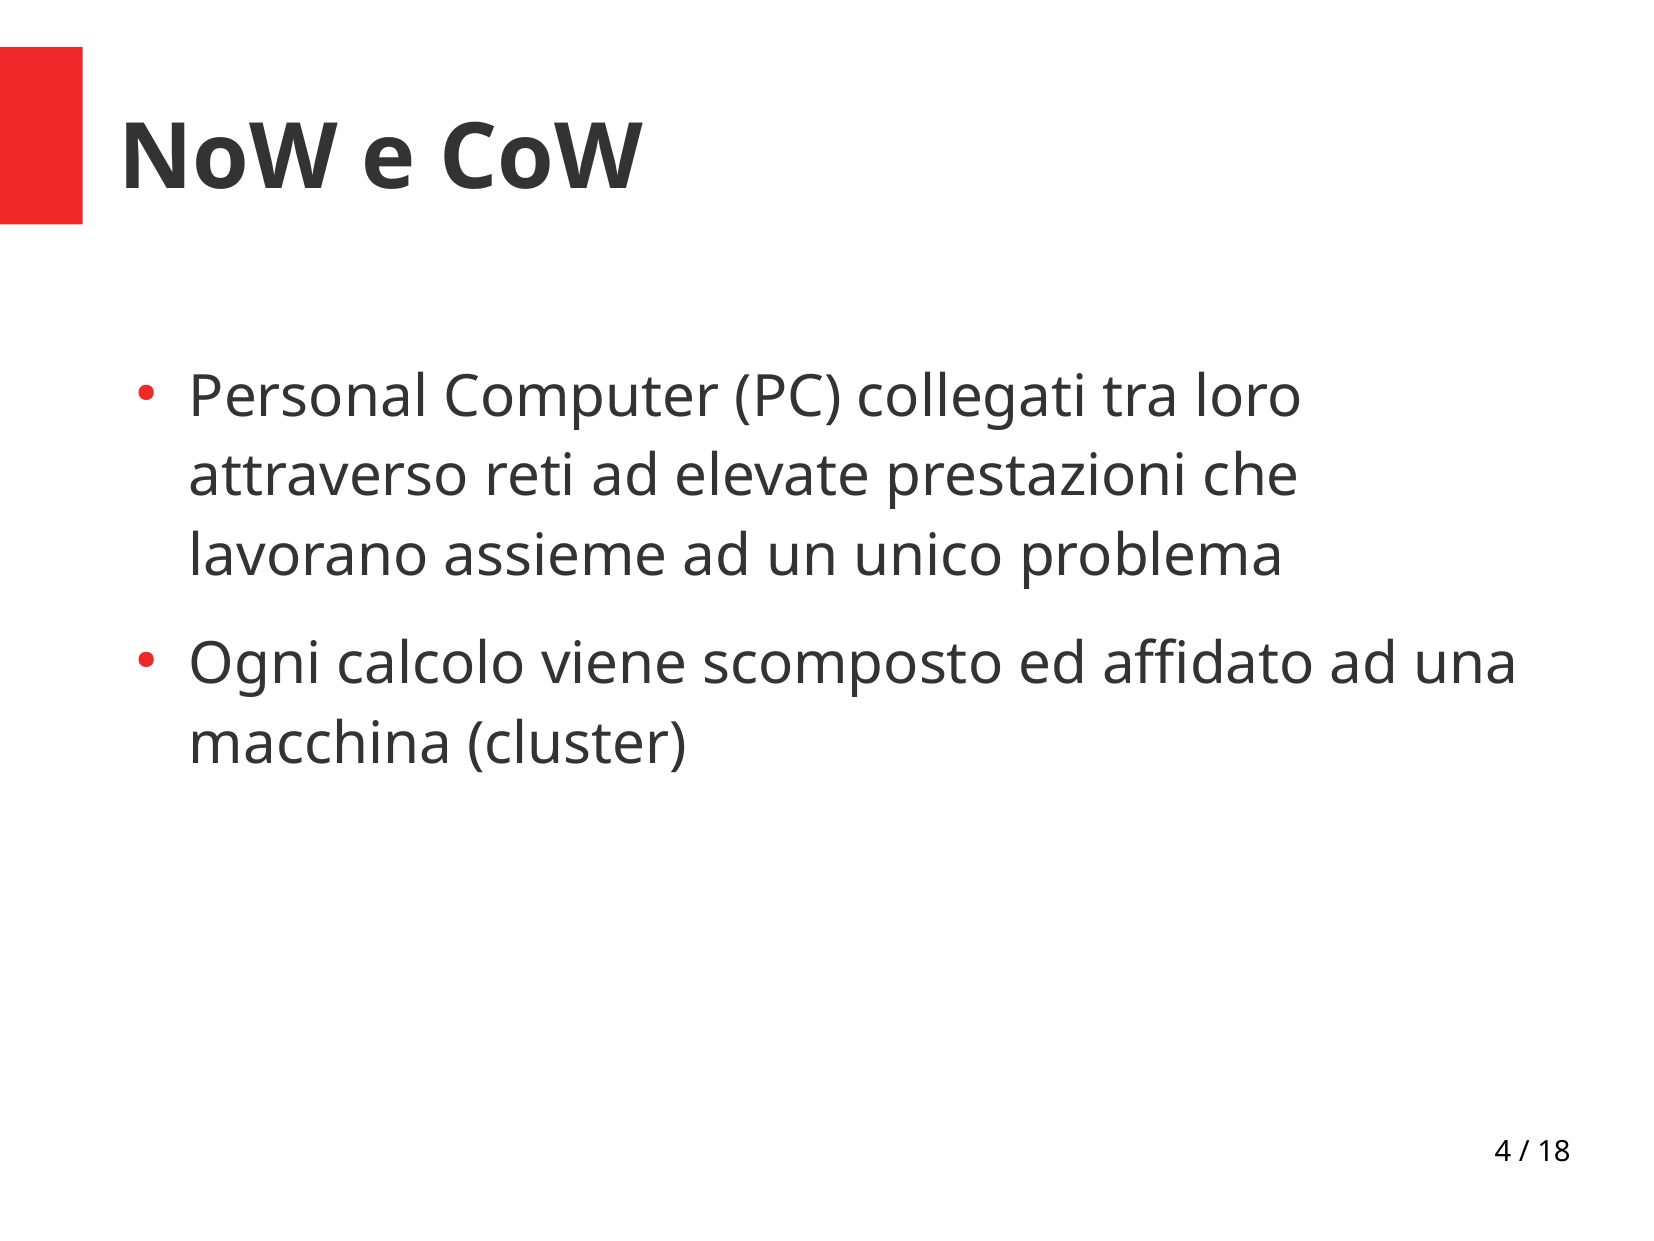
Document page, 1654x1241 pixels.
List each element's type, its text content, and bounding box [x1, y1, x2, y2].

list Personal Computer (PC) collegati tra loro attraverso reti ad elevate prestazioni che lavorano assieme ad un unico problema Ogni calcolo viene scomposto ed affidato ad una macchina (cluster) [118, 354, 1536, 1074]
title NoW e CoW [118, 49, 1571, 257]
